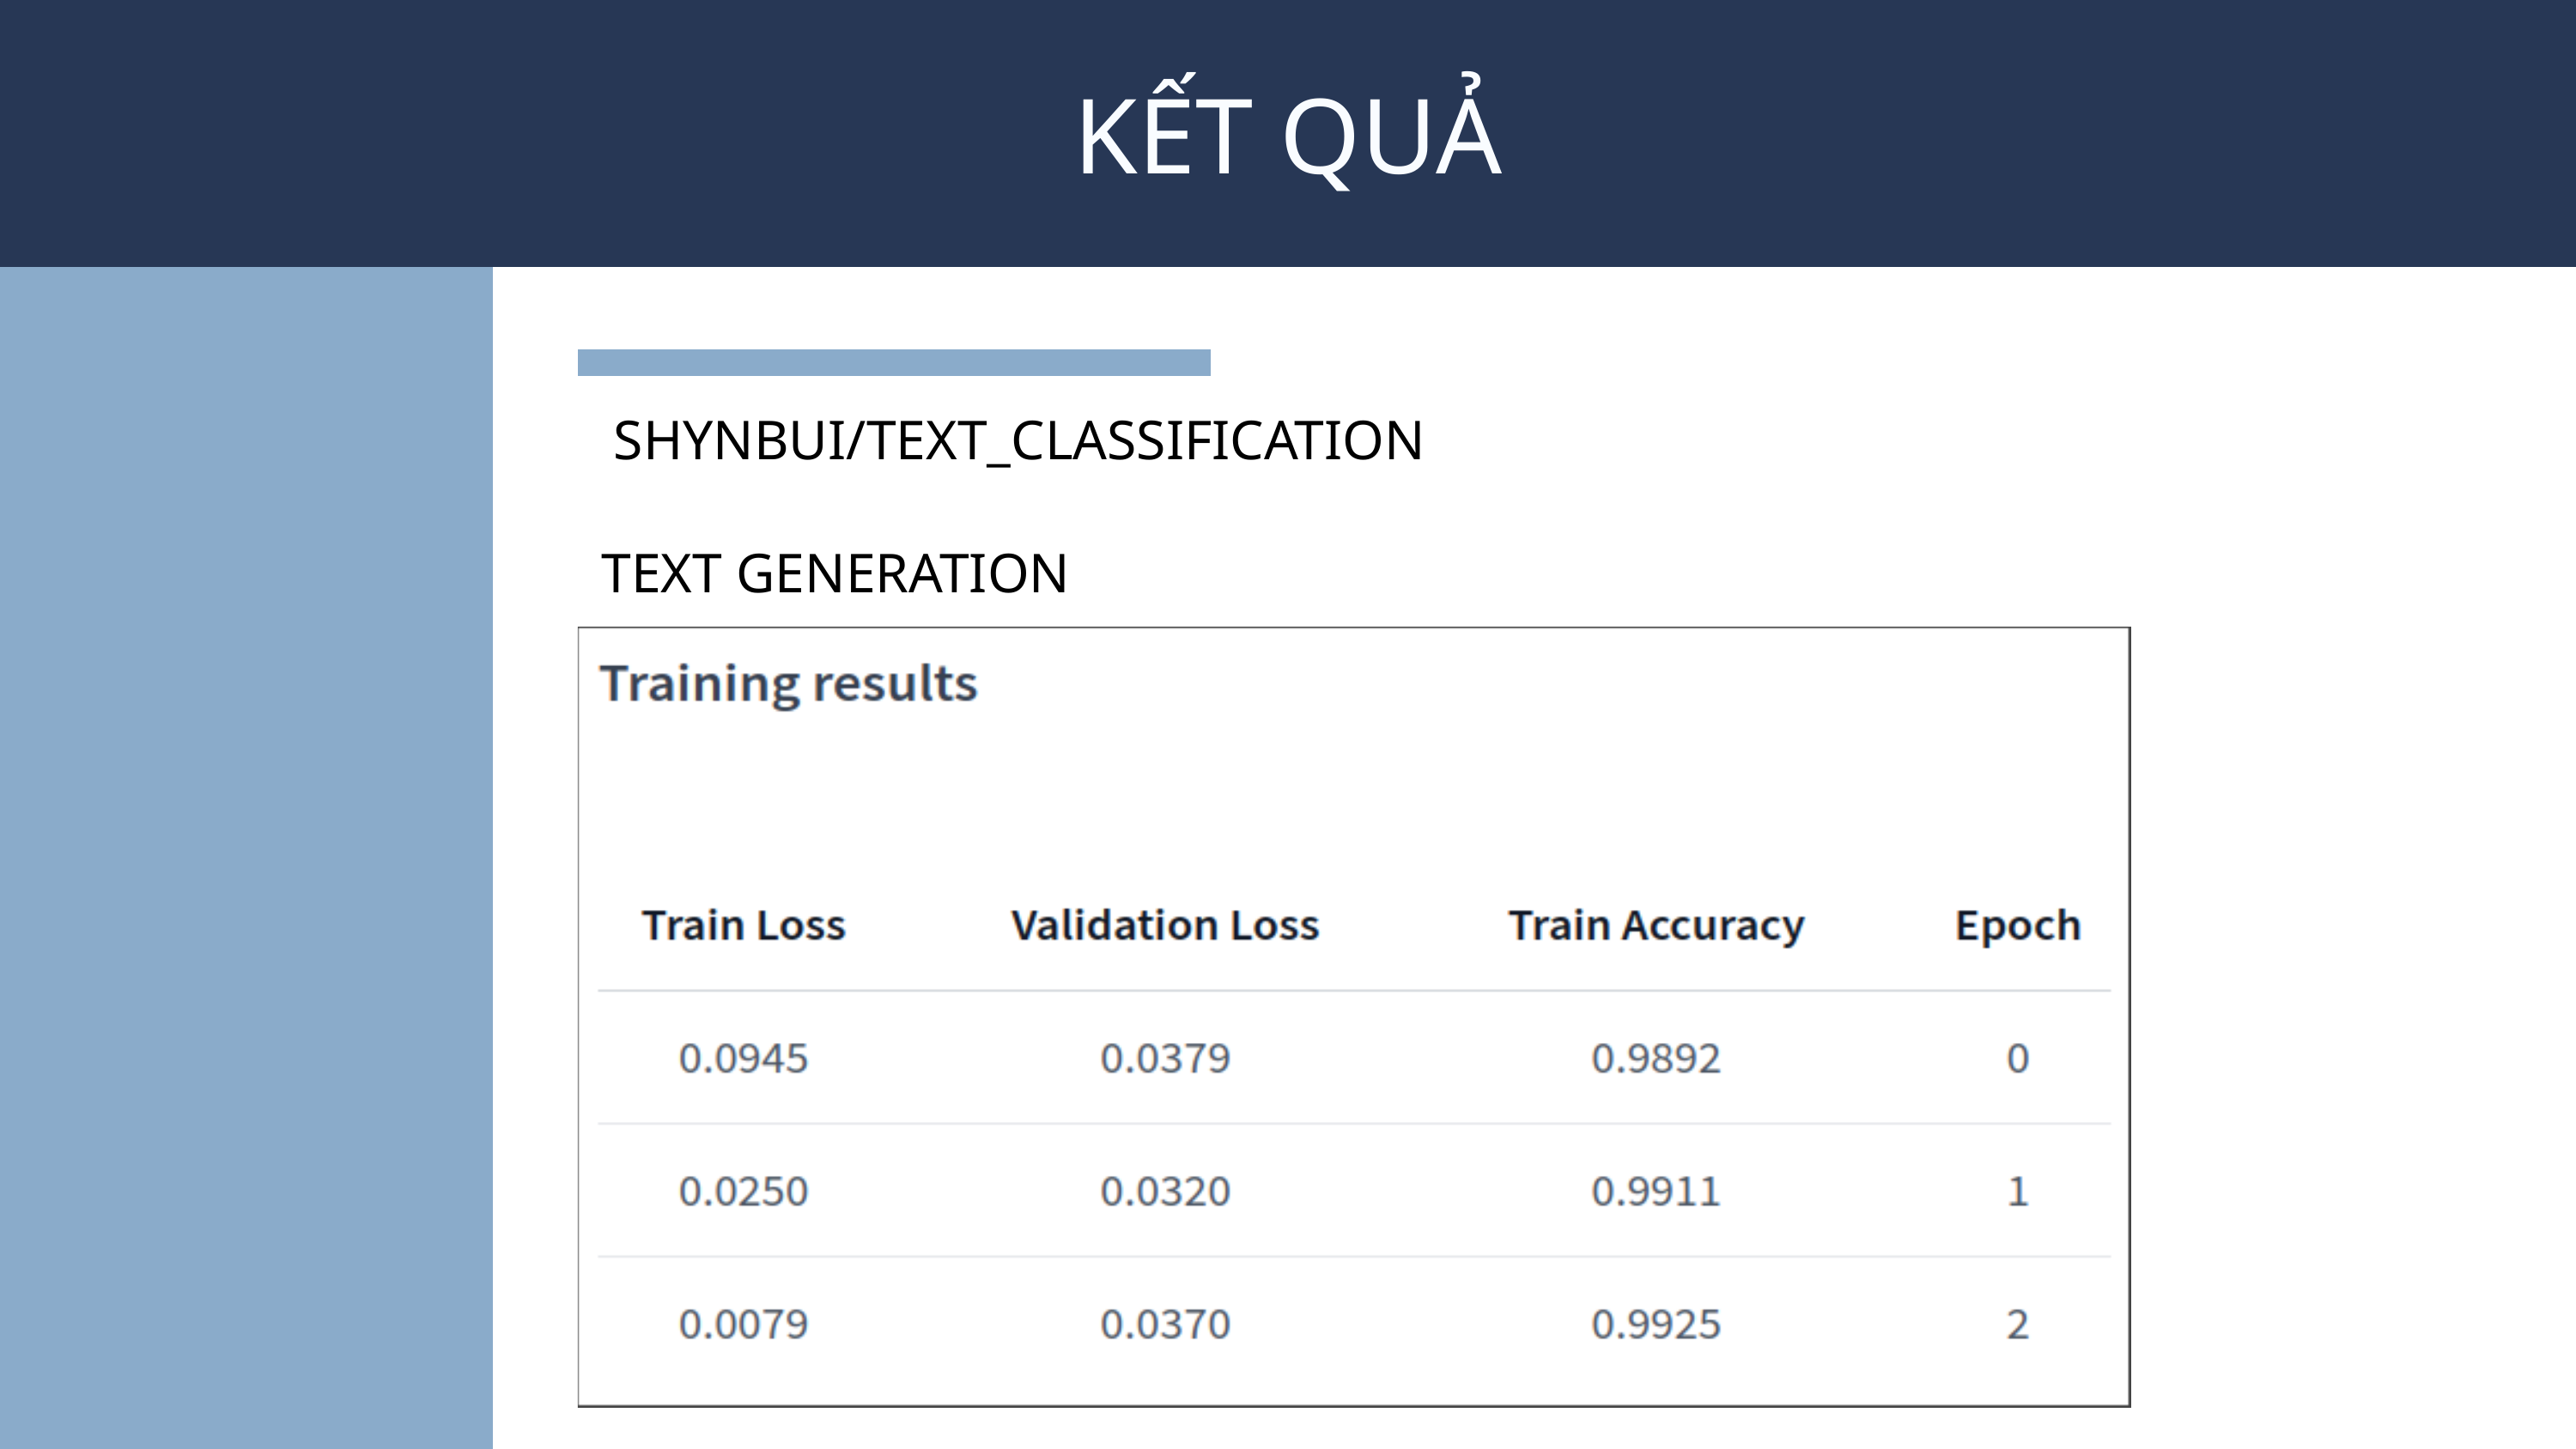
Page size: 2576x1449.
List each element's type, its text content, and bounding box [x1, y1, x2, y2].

text_box [0, 0, 2576, 1449]
text_box TEXT GENERATION [577, 528, 1095, 601]
text_box KẾT QUẢ [301, 70, 2275, 194]
text_box SHYNBUI/TEXT_CLASSIFICATION [577, 395, 1463, 469]
text_box [578, 349, 1211, 376]
text_box [577, 627, 2131, 1408]
